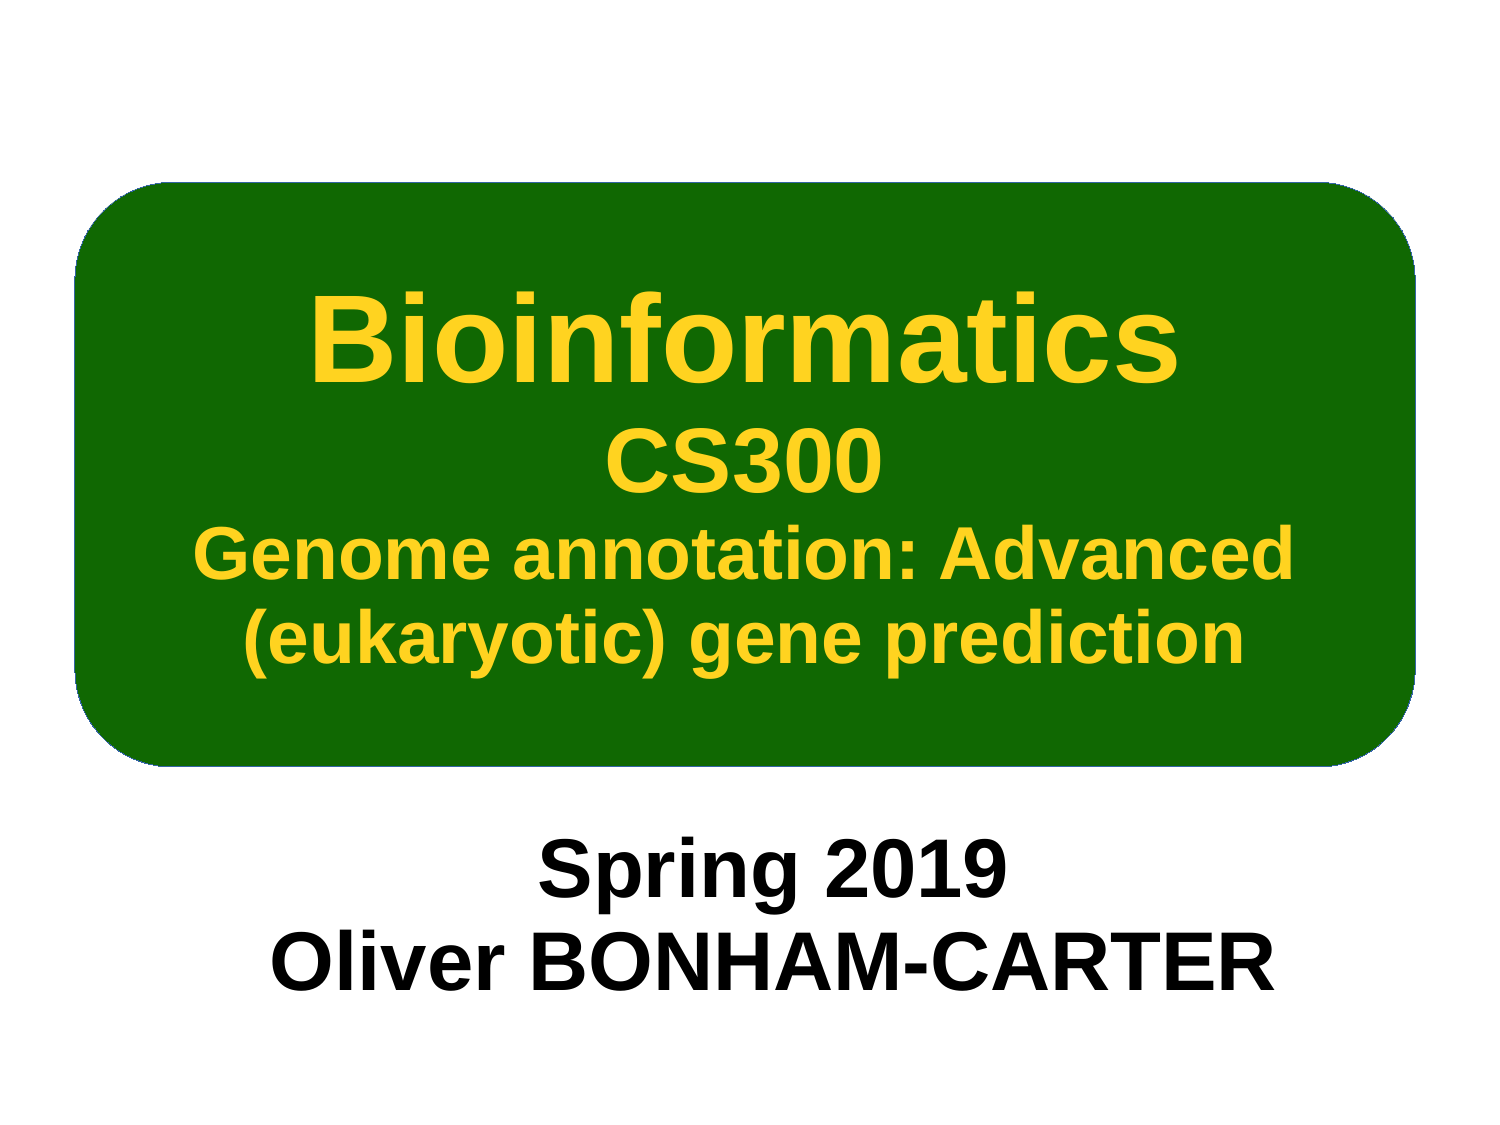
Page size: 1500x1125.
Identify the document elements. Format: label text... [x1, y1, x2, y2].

text_box Bioinformatics CS300 Genome annotation: Advanced (eukaryotic) gene prediction [74, 182, 1416, 767]
text_box Spring 2019 Oliver BONHAM-CARTER [255, 814, 1293, 1016]
